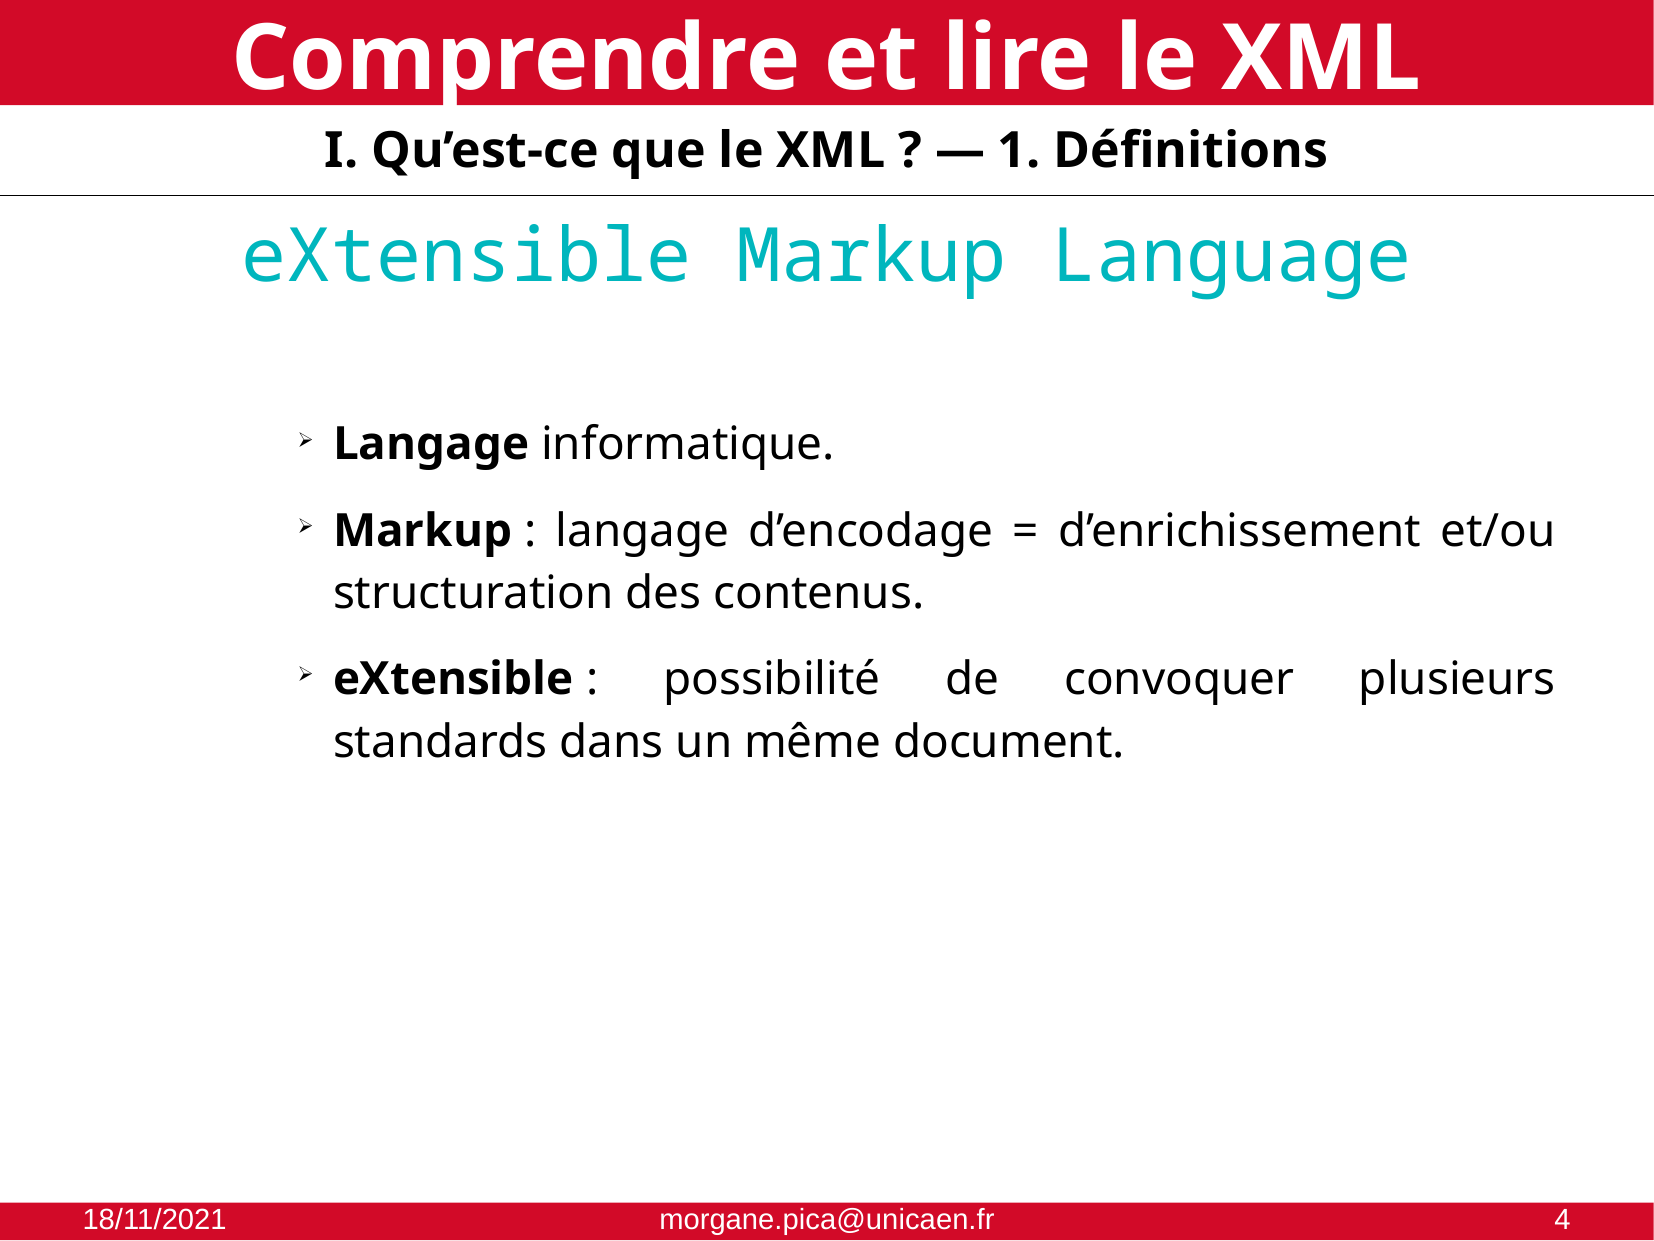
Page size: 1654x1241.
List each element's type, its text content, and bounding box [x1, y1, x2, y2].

title Comprendre et lire le XML [0, 0, 1654, 106]
text_box eXtensible Markup Language [161, 196, 1493, 284]
title I. Qu’est-ce que le XML ? — 1. Définitions [0, 106, 1654, 191]
text_box Langage informatique. Markup : langage d’encodage = d’enrichissement et/ou structuration des contenus. eXtensible : possibilité de convoquer plusieurs standards dans un même document. [282, 403, 1572, 724]
